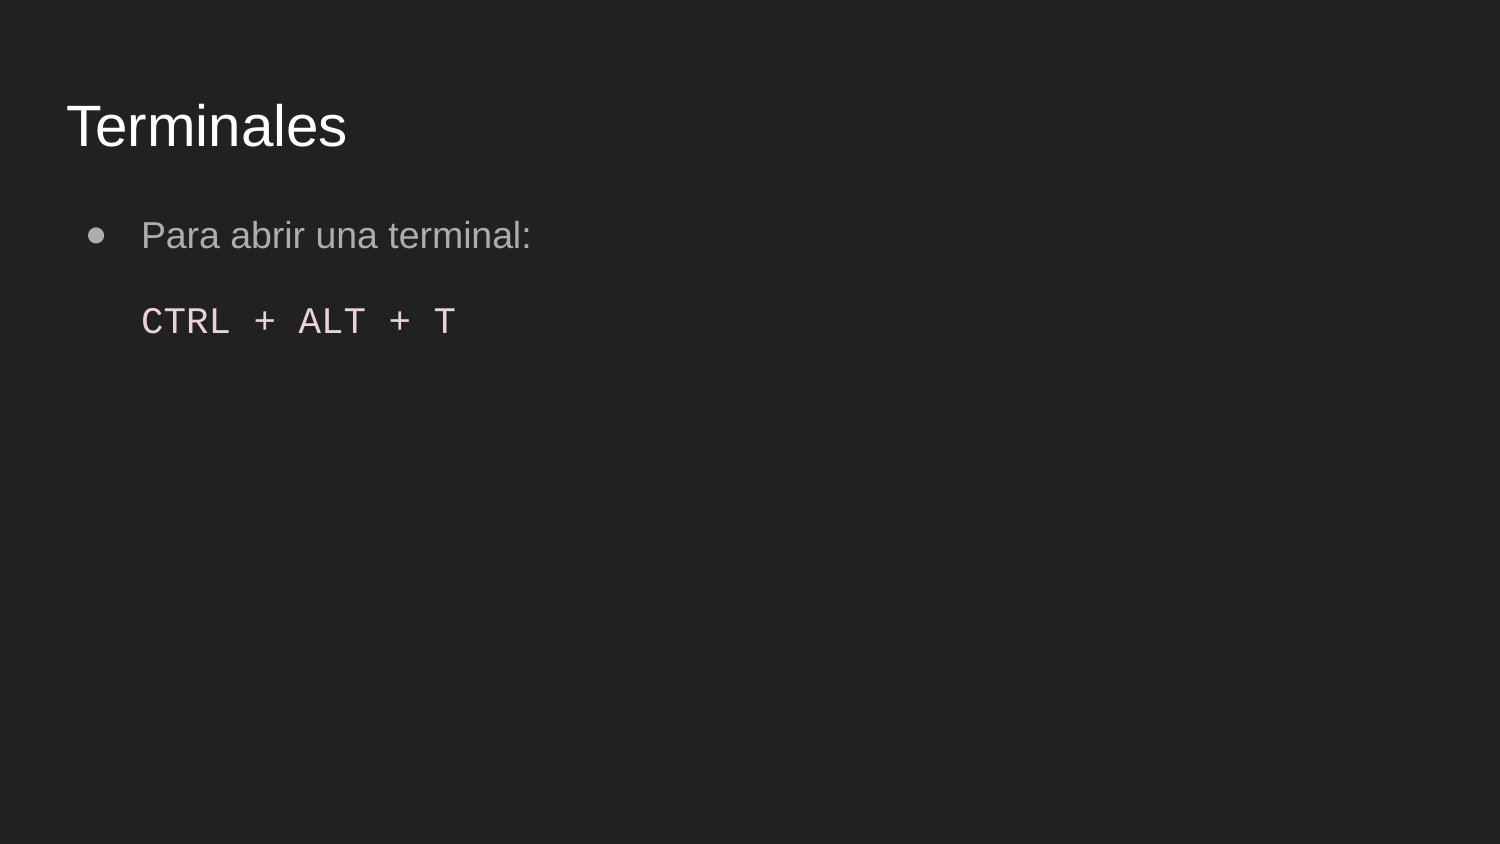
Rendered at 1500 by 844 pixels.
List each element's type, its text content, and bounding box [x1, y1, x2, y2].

title Terminales [51, 72, 1449, 167]
list Para abrir una terminal: CTRL + ALT + T [51, 189, 1449, 750]
